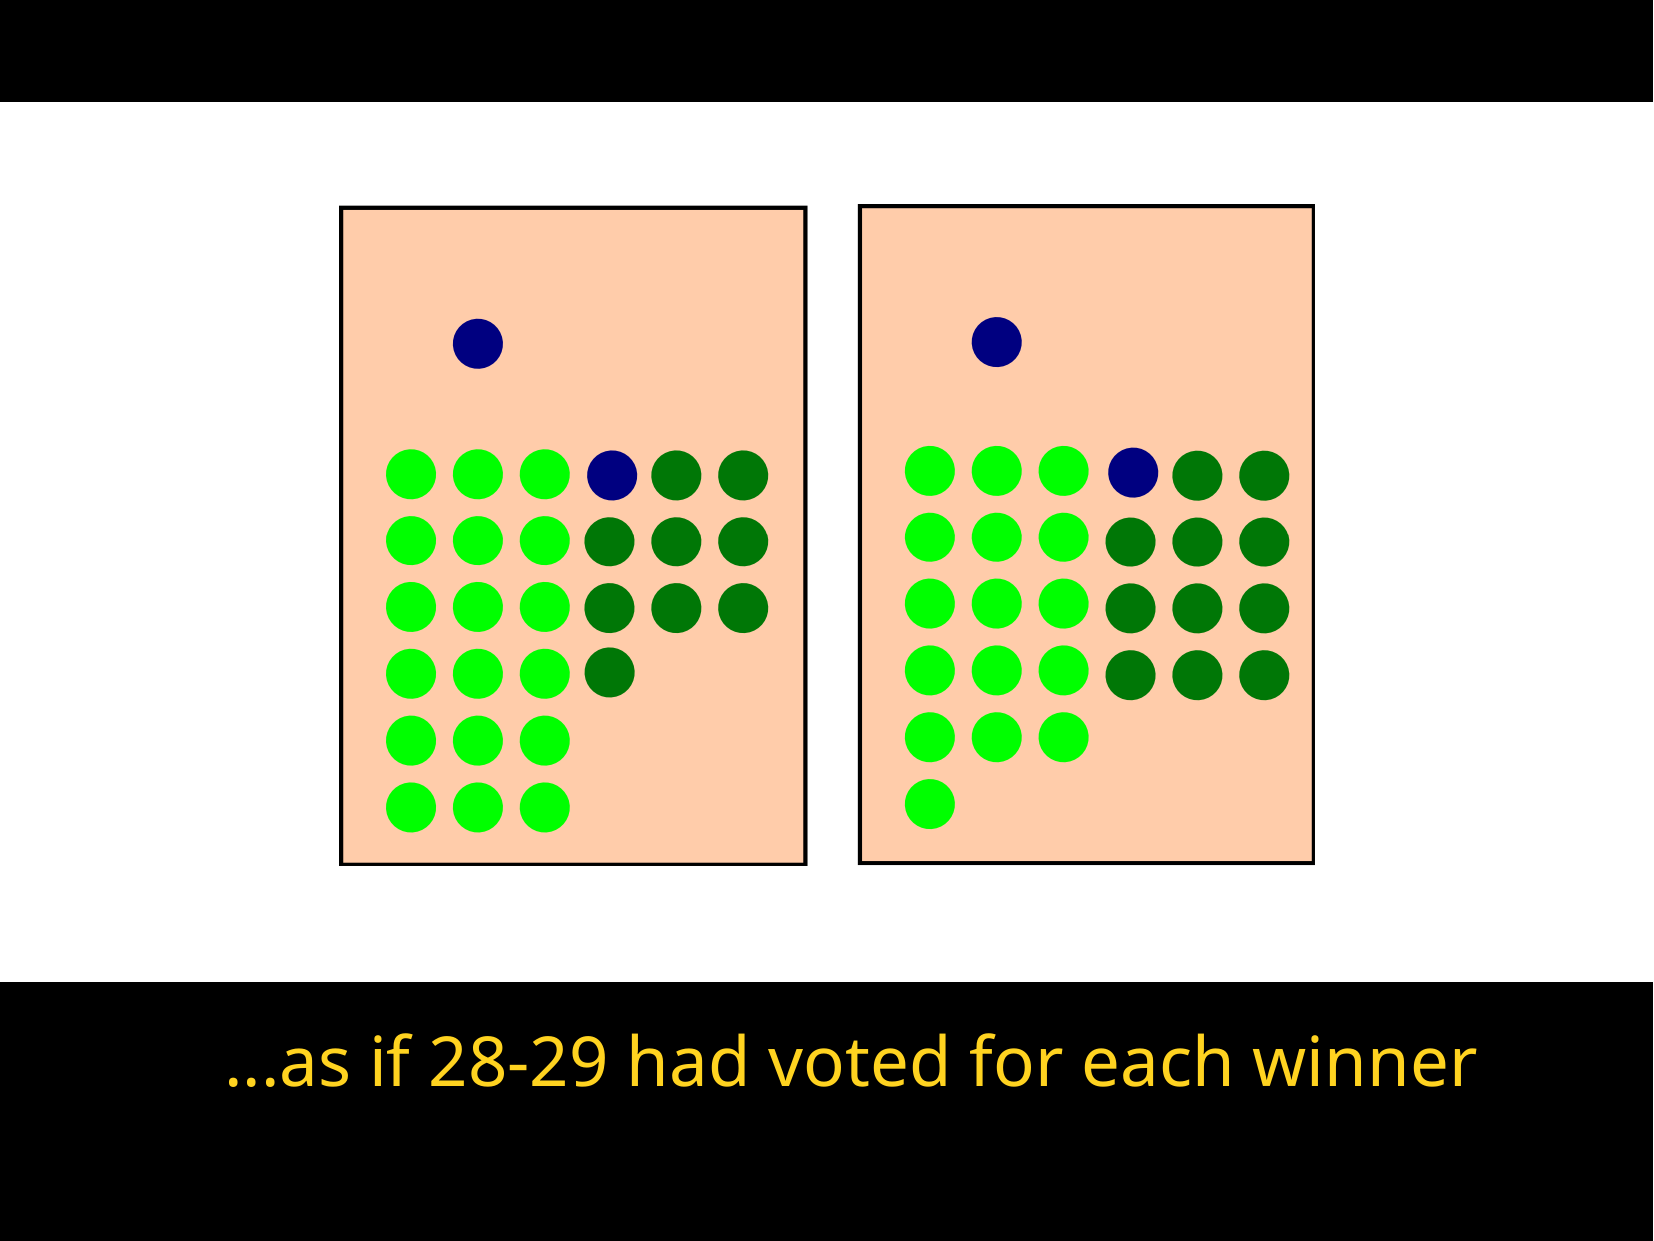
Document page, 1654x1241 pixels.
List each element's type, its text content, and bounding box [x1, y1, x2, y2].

picture [339, 204, 1315, 867]
list ...as if 28-29 had voted for each winner [82, 1012, 1572, 1110]
text_box [0, 101, 1653, 1130]
